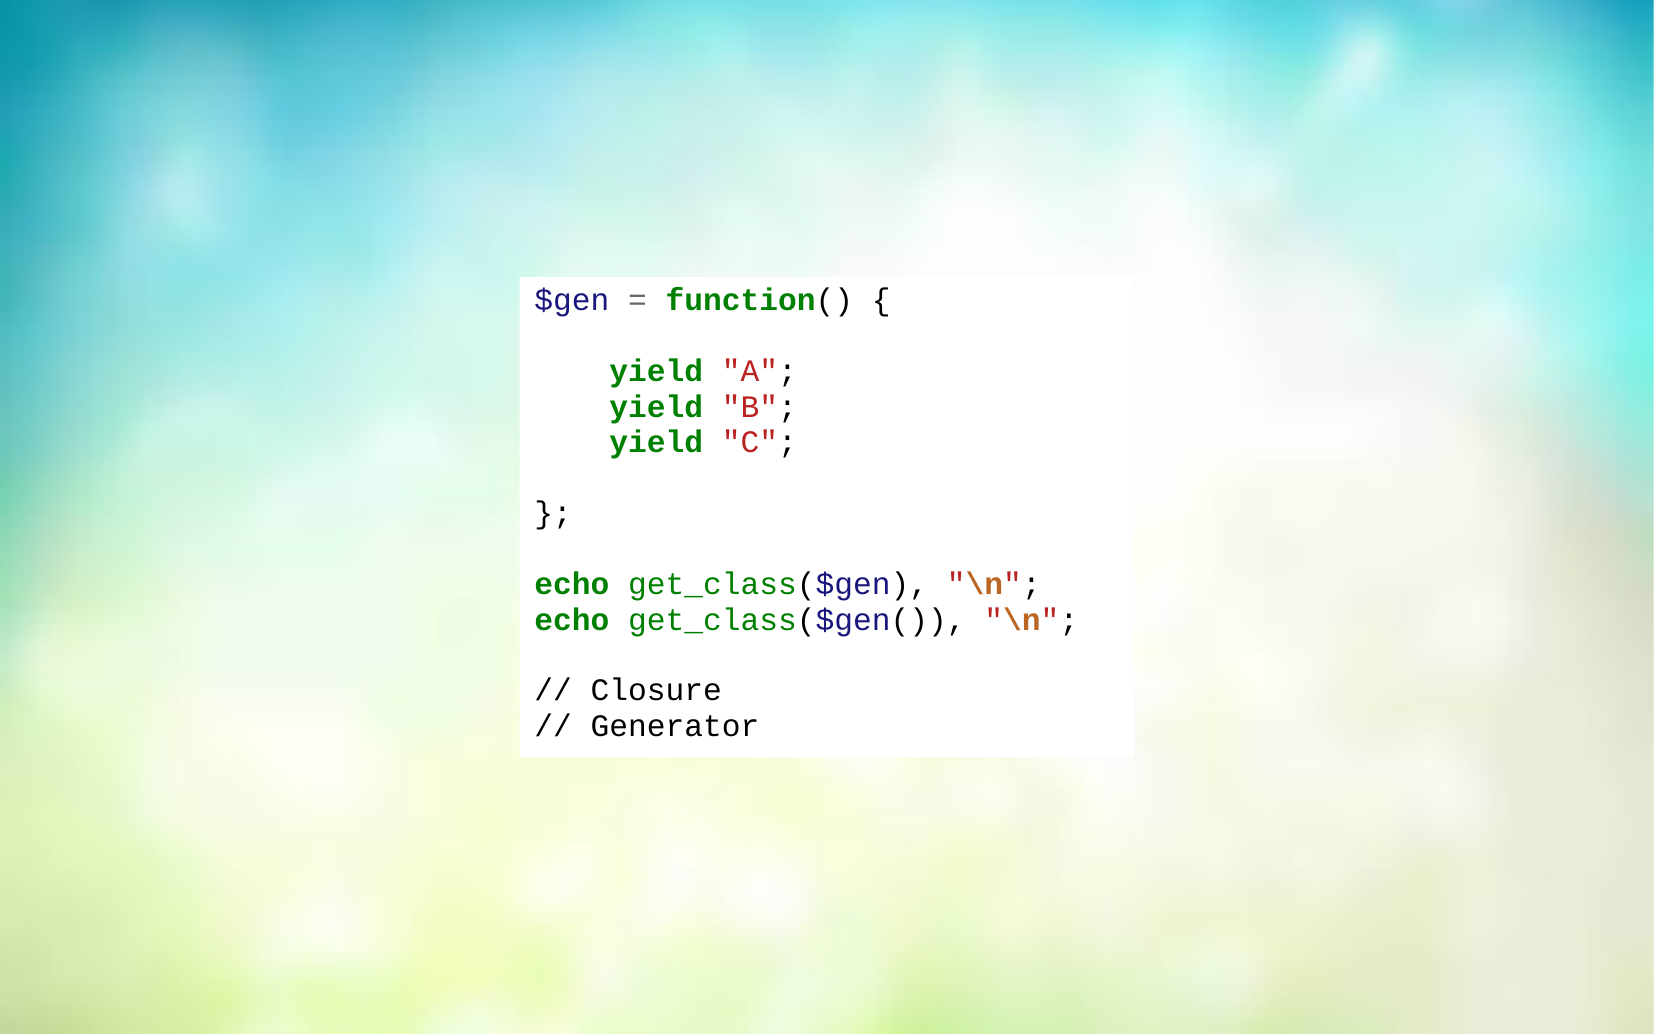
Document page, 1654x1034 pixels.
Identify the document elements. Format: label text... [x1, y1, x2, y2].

text_box $gen = function() { yield "A"; yield "B"; yield "C"; }; echo get_class($gen), "\n"; echo get_class($gen()), "\n"; // Closure // Generator [519, 277, 1134, 758]
picture [0, 0, 1654, 1034]
